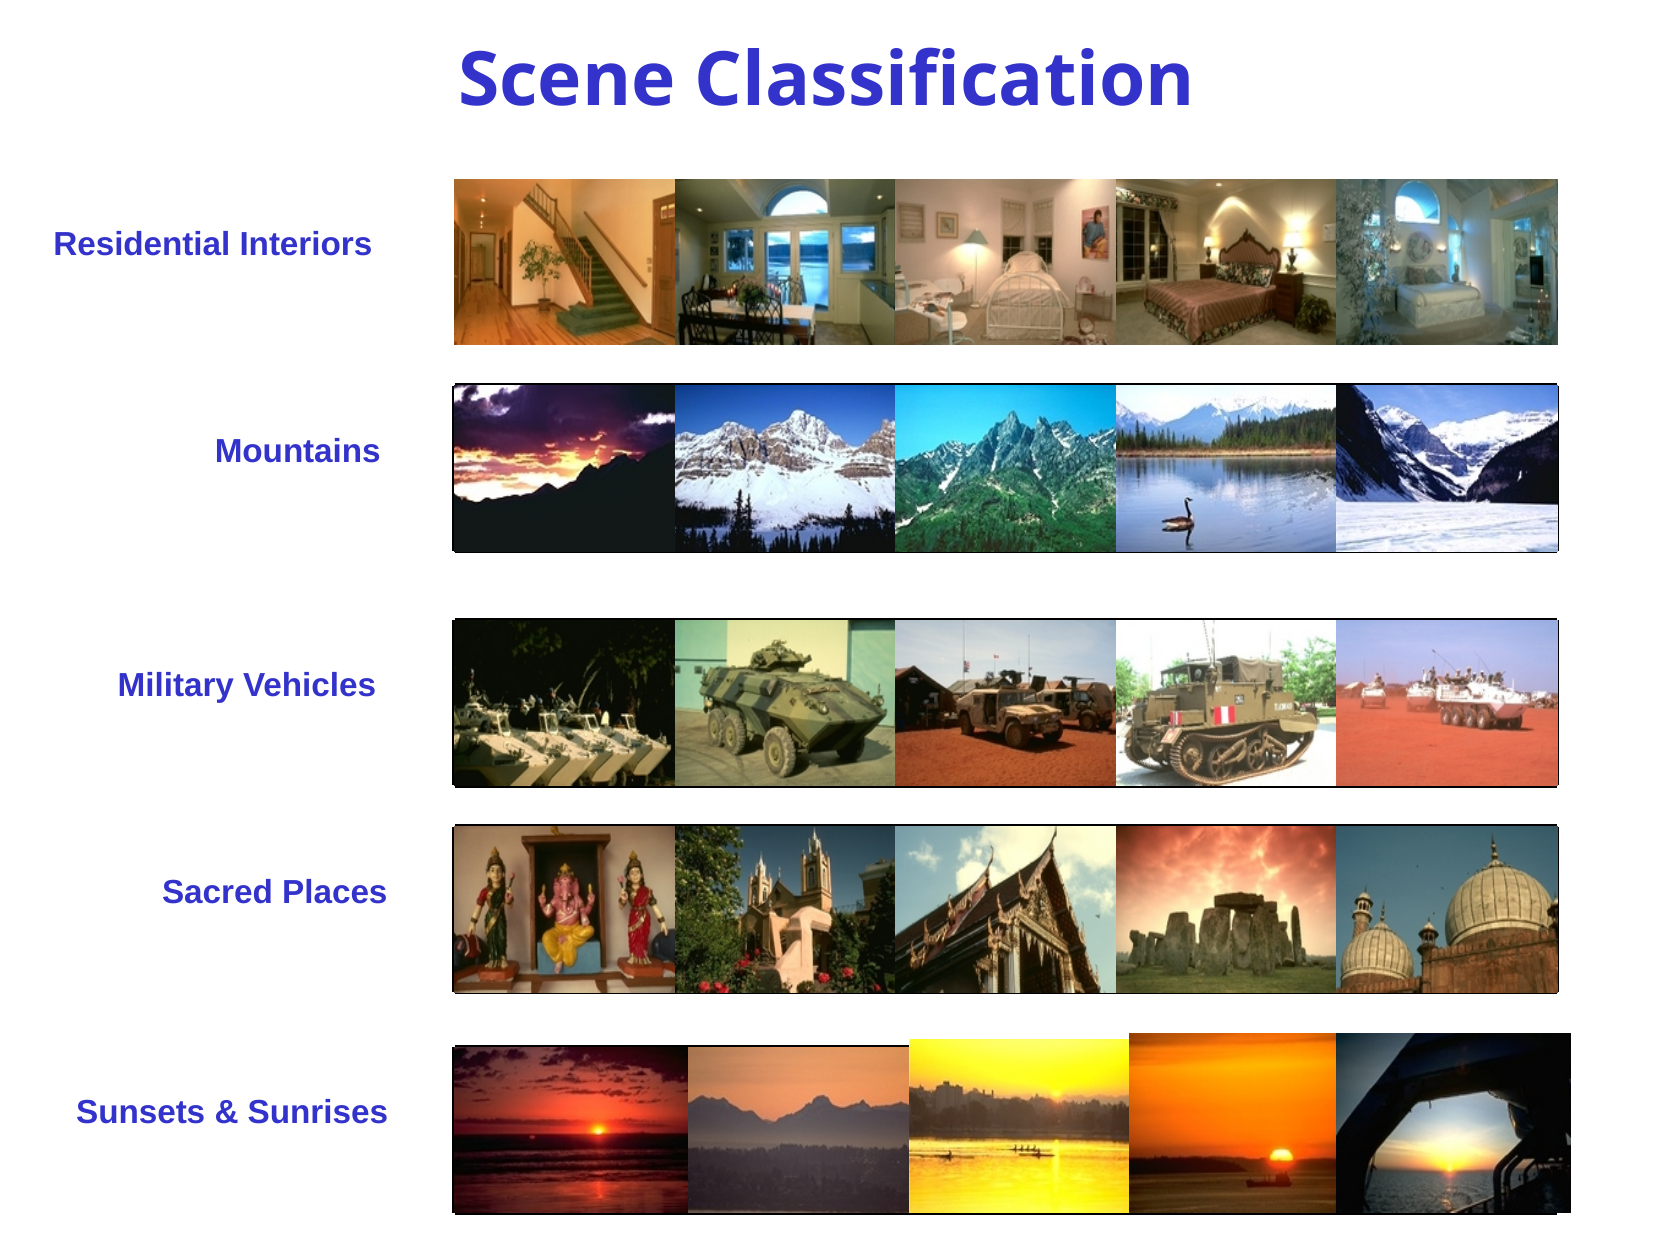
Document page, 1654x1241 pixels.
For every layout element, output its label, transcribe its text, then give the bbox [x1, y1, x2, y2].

picture [454, 826, 1558, 993]
picture [454, 620, 1558, 786]
picture [454, 179, 1558, 345]
picture [454, 385, 1558, 552]
title Scene Classification [124, 0, 1530, 152]
text_box Military Vehicles [102, 655, 392, 711]
picture [454, 1033, 1571, 1213]
text_box Sacred Places [147, 862, 403, 918]
text_box Mountains [199, 421, 396, 477]
text_box Residential Interiors [38, 214, 388, 271]
text_box Sunsets & Sunrises [61, 1082, 404, 1139]
